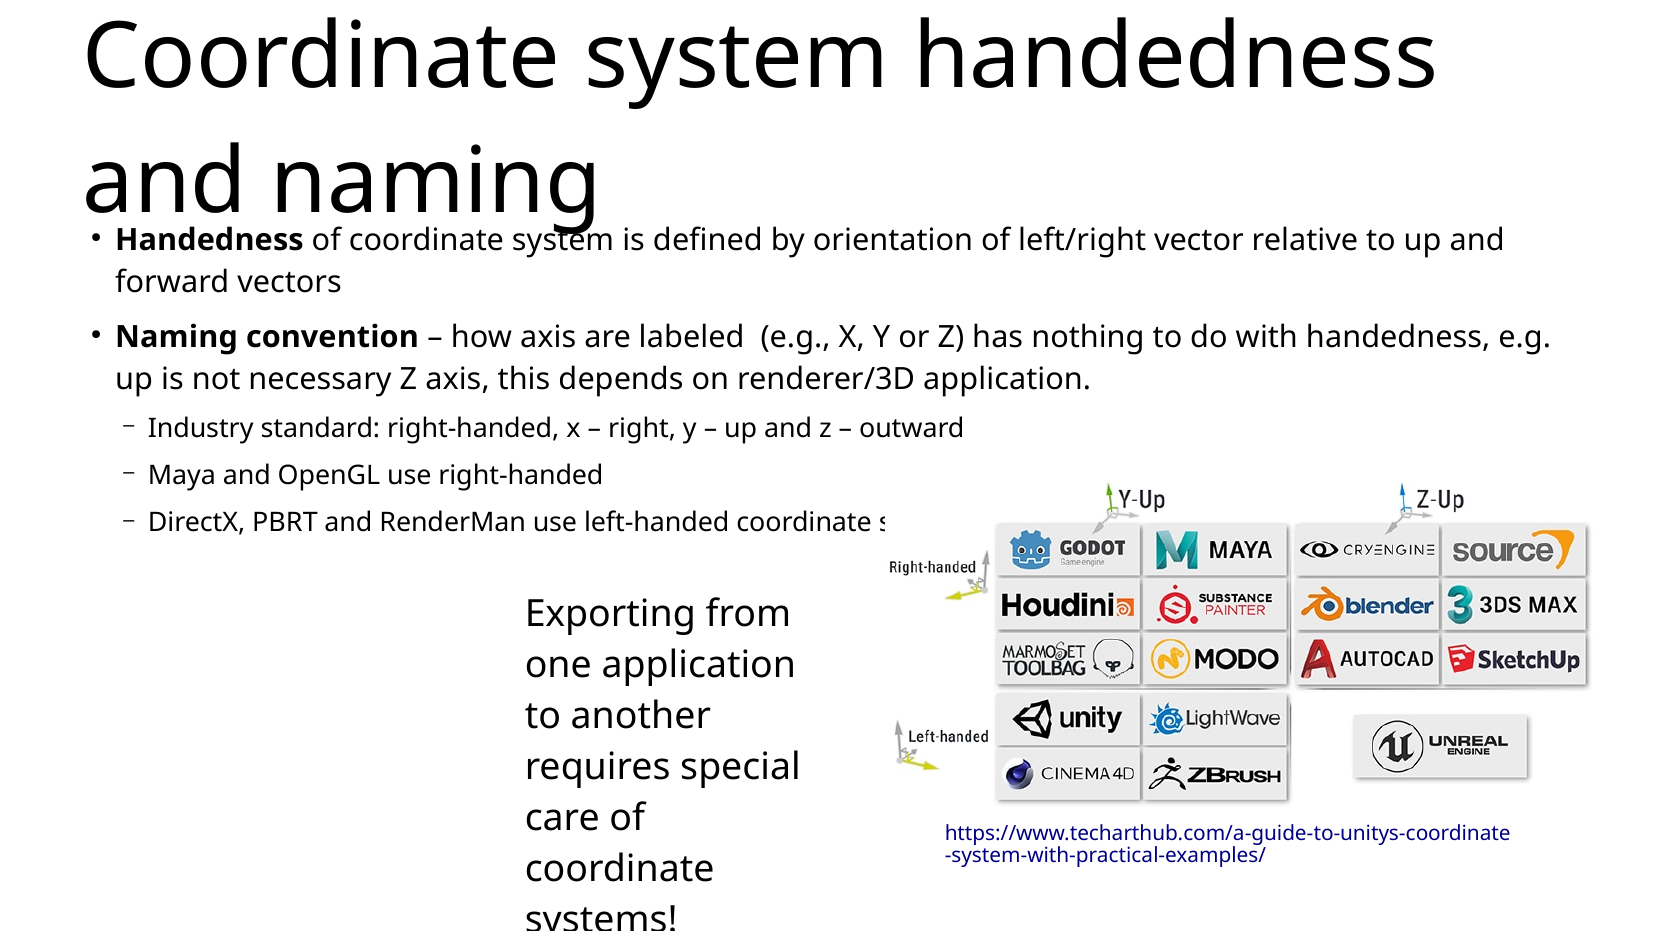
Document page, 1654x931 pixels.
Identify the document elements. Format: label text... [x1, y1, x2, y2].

text_box Exporting from one application to another requires special care of coordinate systems! [510, 579, 856, 781]
list Handedness of coordinate system is defined by orientation of left/right vector relative to up and forward vectors Naming convention – how axis are labeled (e.g., X, Y or Z) has nothing to do with handedness, e.g. up is not necessary Z axis, this depends on renderer/3D application. Industry standard: right-handed, x – right, y – up and z – outward Maya and OpenGL use right-handed DirectX, PBRT and RenderMan use left-handed coordinate system [82, 217, 1571, 541]
picture [885, 479, 1600, 812]
text_box https://www.techarthub.com/a-guide-to-unitys-coordinate-system-with-practical-examples/ [930, 811, 1531, 852]
title Coordinate system handedness and naming [82, 37, 1571, 193]
